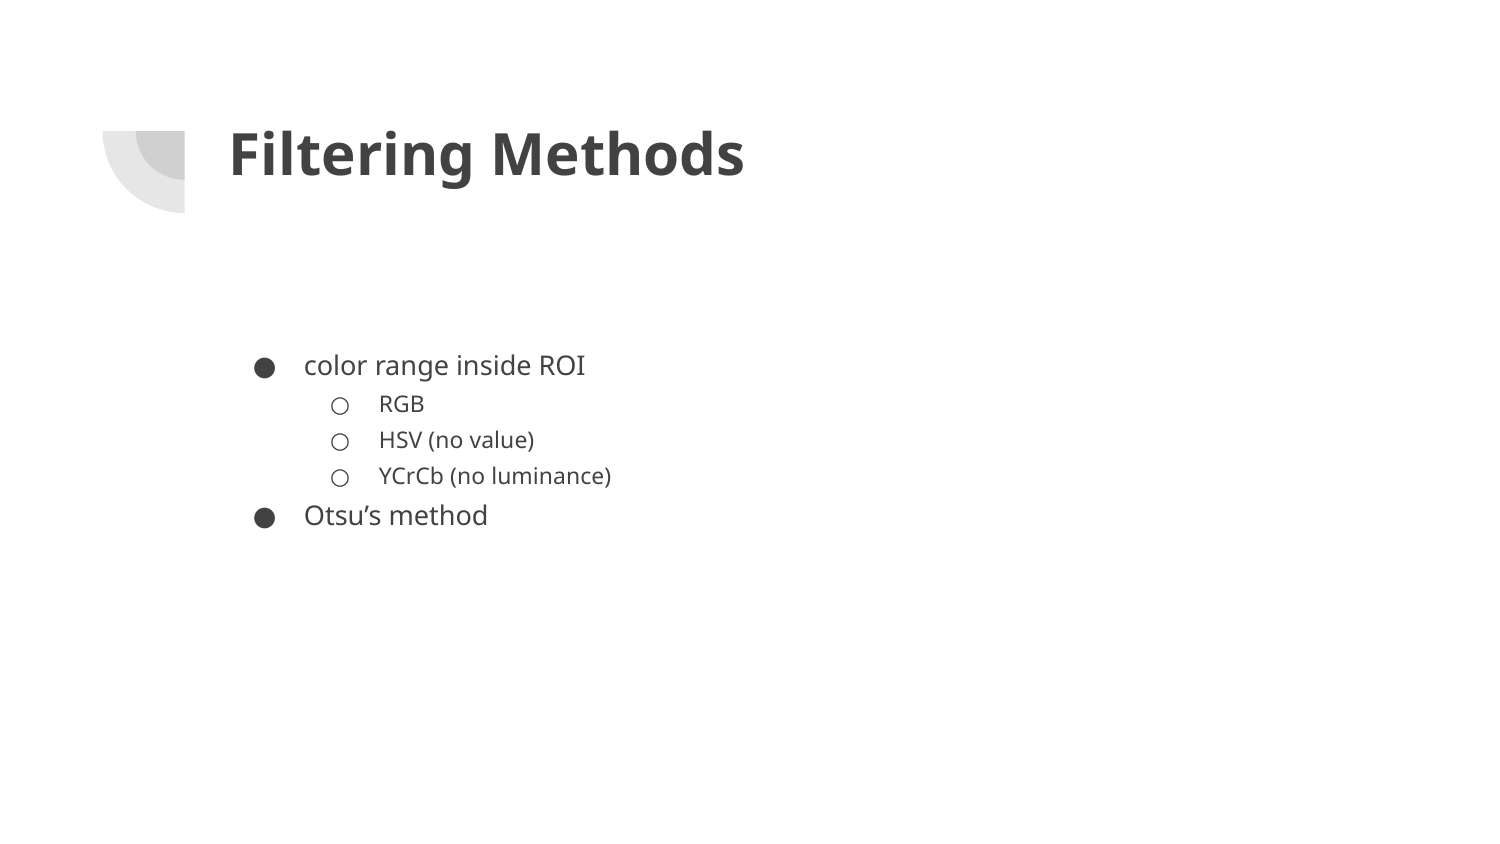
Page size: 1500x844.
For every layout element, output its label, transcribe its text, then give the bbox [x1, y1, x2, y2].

title Filtering Methods [213, 98, 1368, 263]
list color range inside ROI RGB HSV (no value) YCrCb (no luminance) Otsu’s method [213, 326, 1368, 744]
